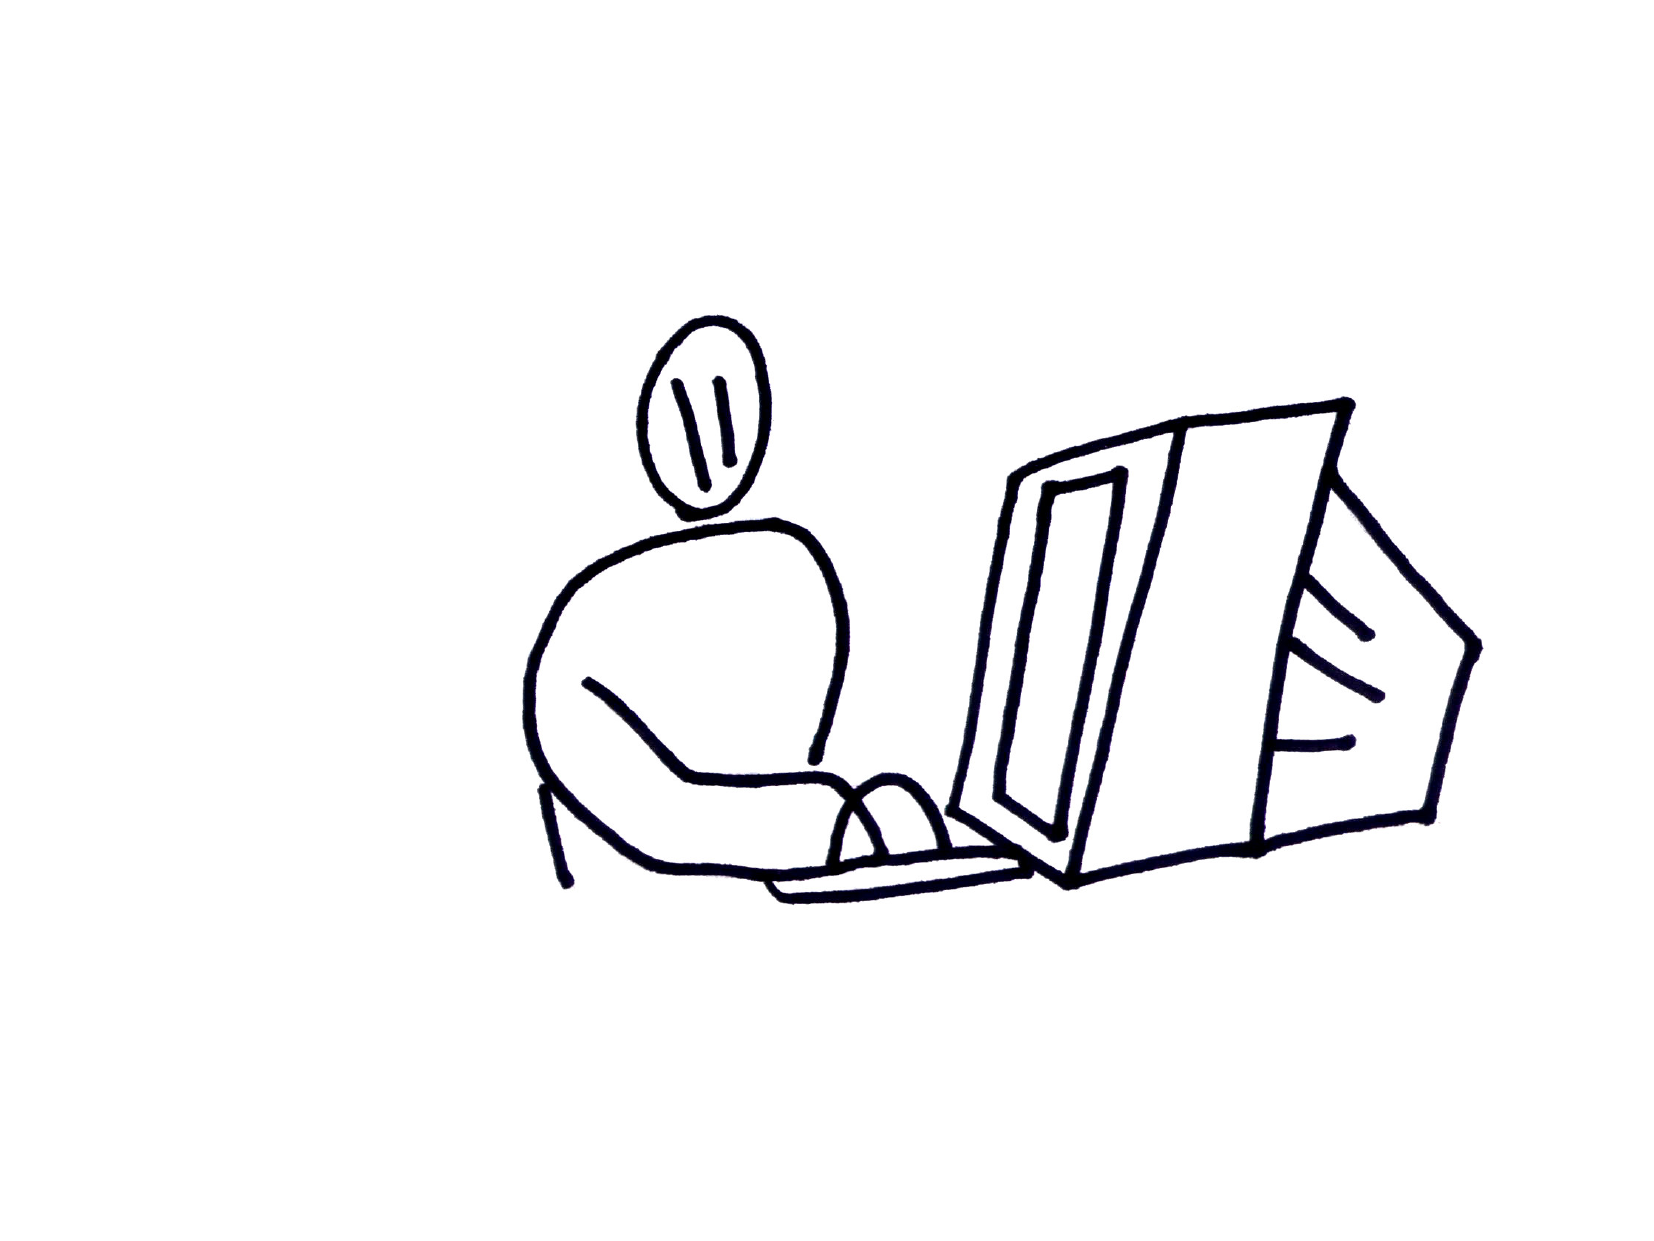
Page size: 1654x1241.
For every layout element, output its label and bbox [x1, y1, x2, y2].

picture [389, 236, 1654, 958]
